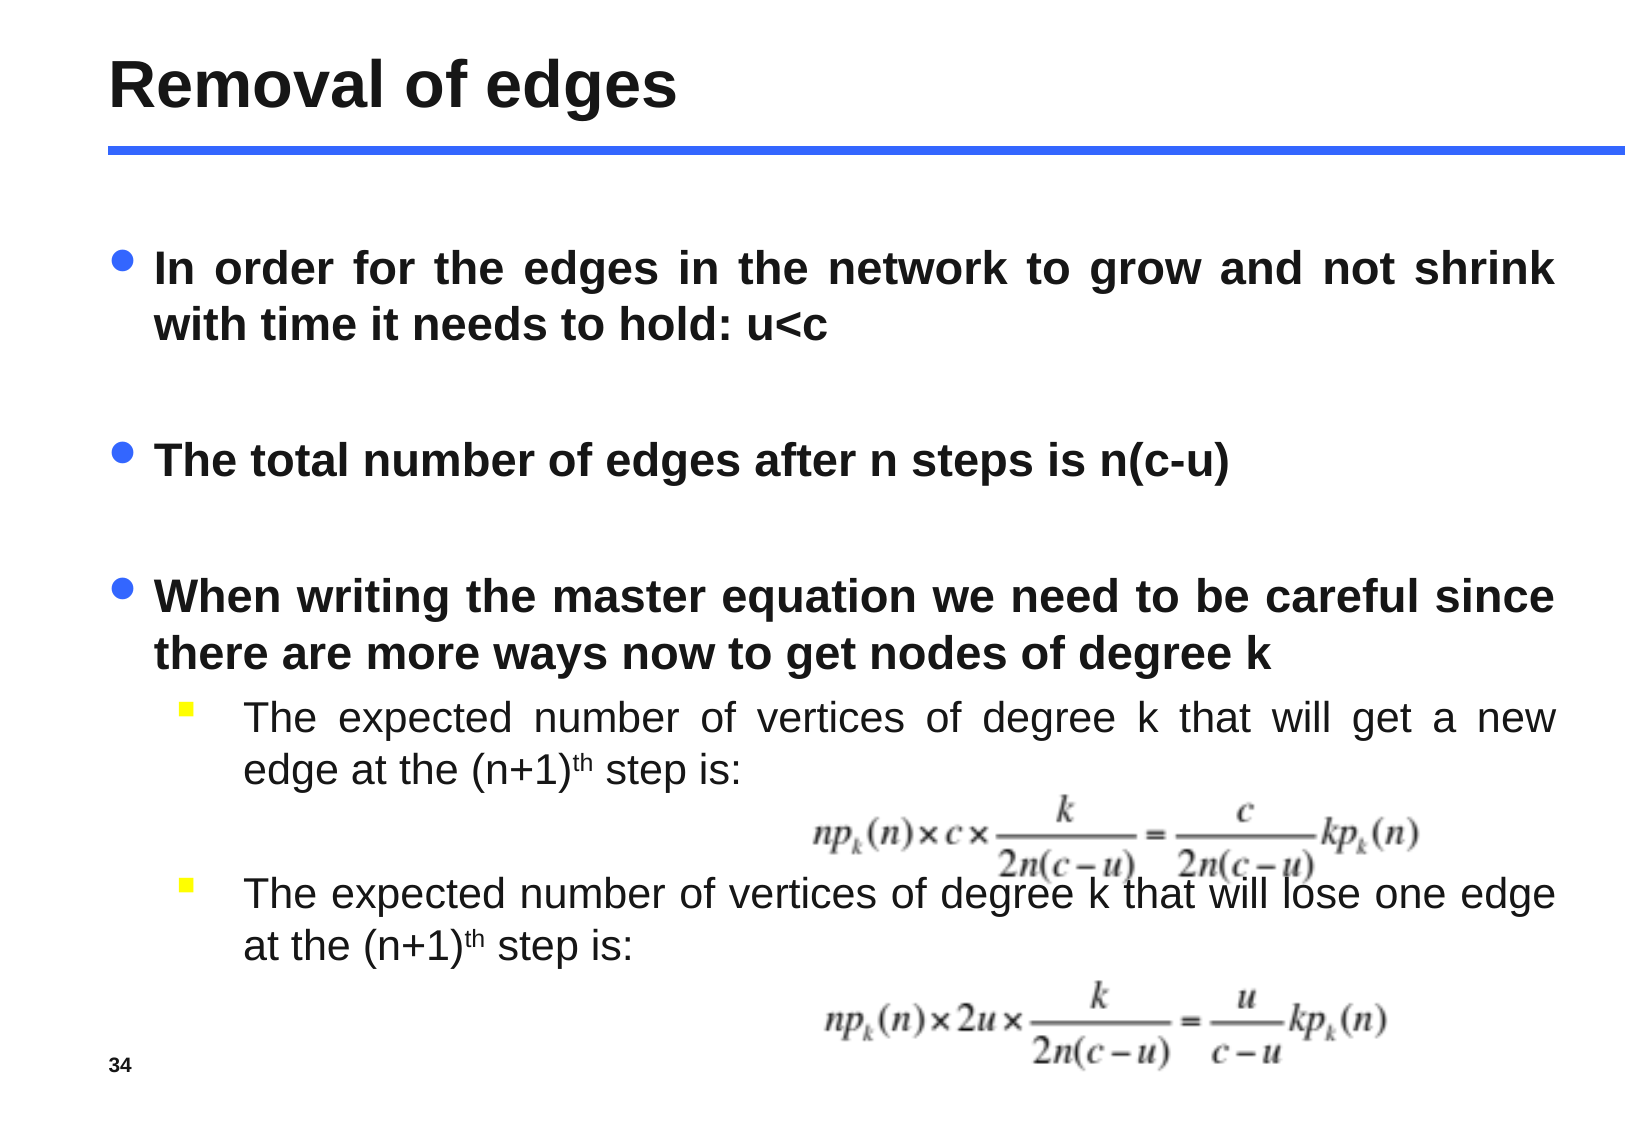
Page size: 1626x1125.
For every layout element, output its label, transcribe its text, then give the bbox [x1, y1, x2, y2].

text_box <number> [108, 1051, 188, 1077]
chart [809, 783, 1422, 890]
title Removal of edges [108, 30, 1558, 131]
chart [820, 969, 1388, 1076]
list In order for the edges in the network to grow and not shrink with time it needs to hold: u<c The total number of edges after n steps is n(c-u) When writing the master equation we need to be careful since there are more ways now to get nodes of degree k The expected number of vertices of degree k that will get a new edge at the (n+1)th step is: The expected number of vertices of degree k that will lose one edge at the (n+1)th step is: [108, 237, 1558, 975]
